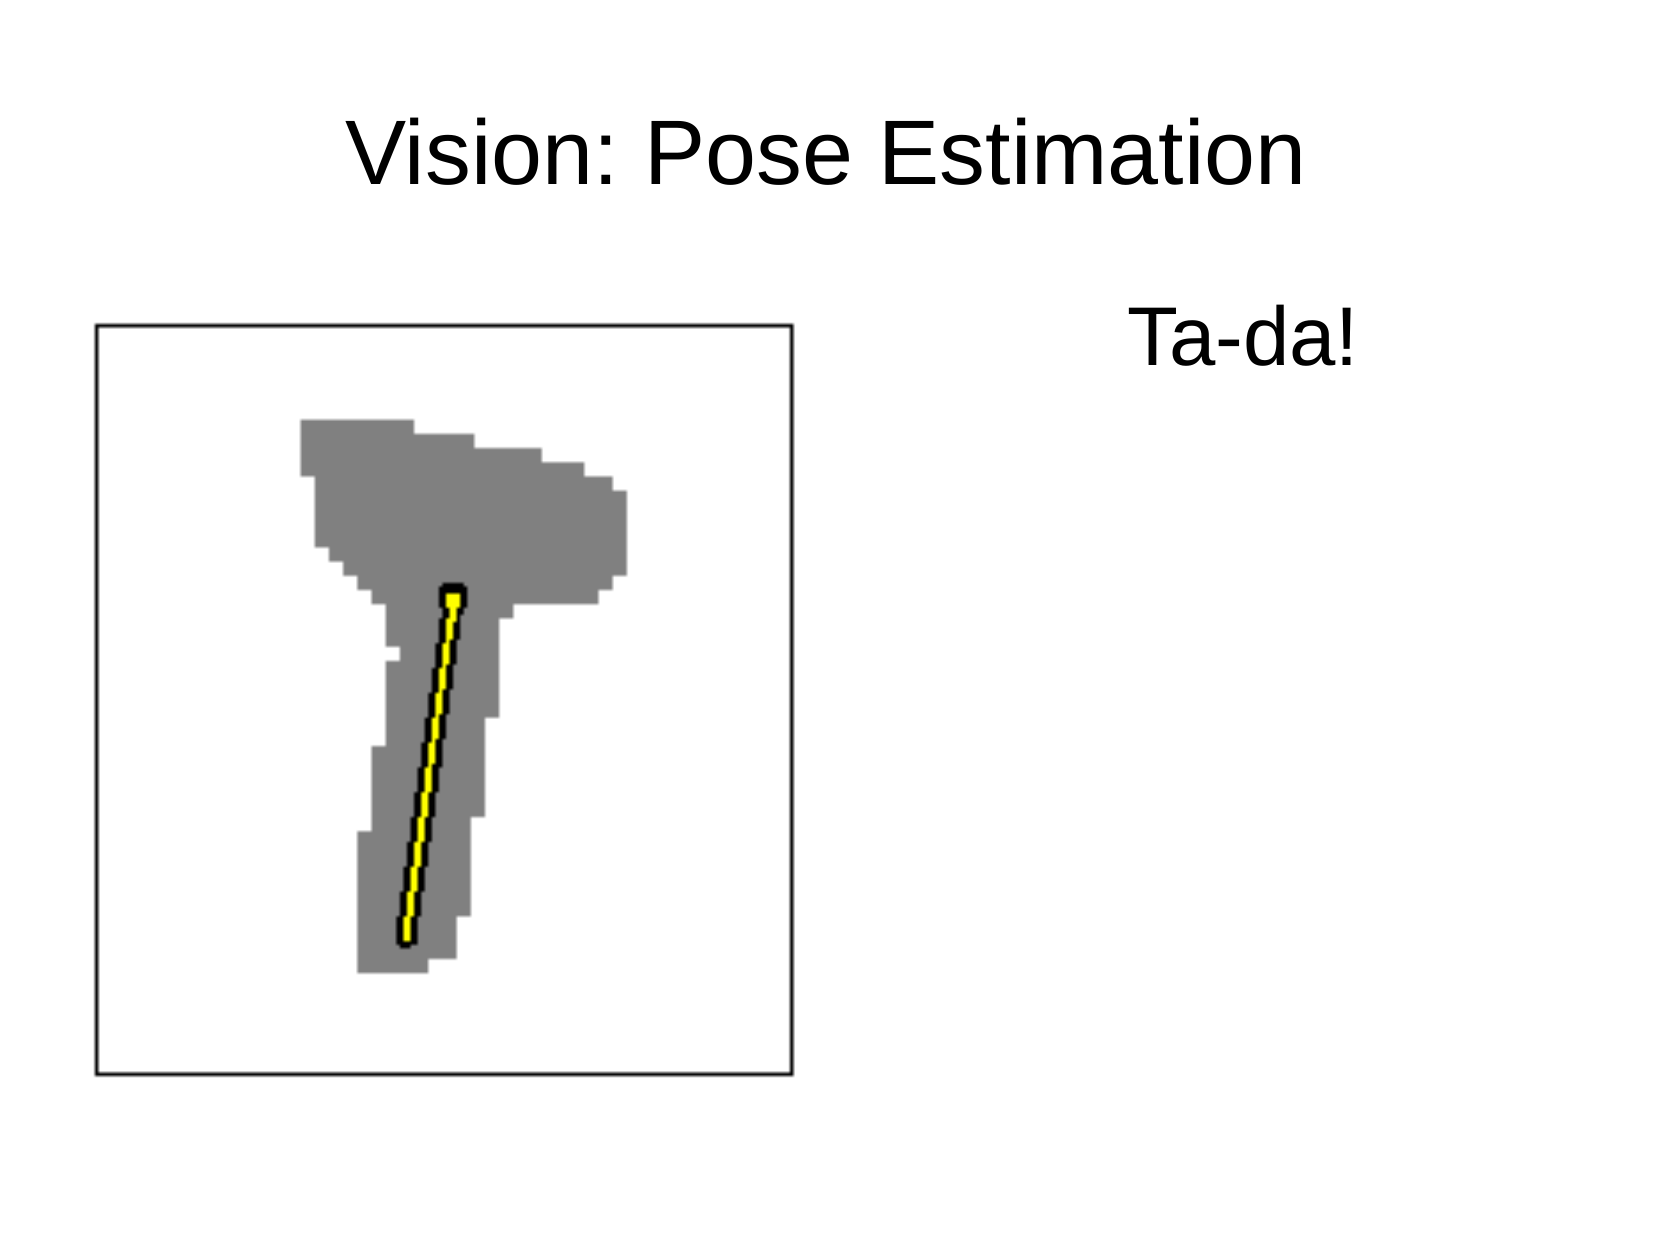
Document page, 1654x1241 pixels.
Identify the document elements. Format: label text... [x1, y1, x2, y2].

list Ta-da! [845, 290, 1572, 1094]
picture [82, 311, 809, 1088]
title Vision: Pose Estimation [82, 49, 1571, 257]
